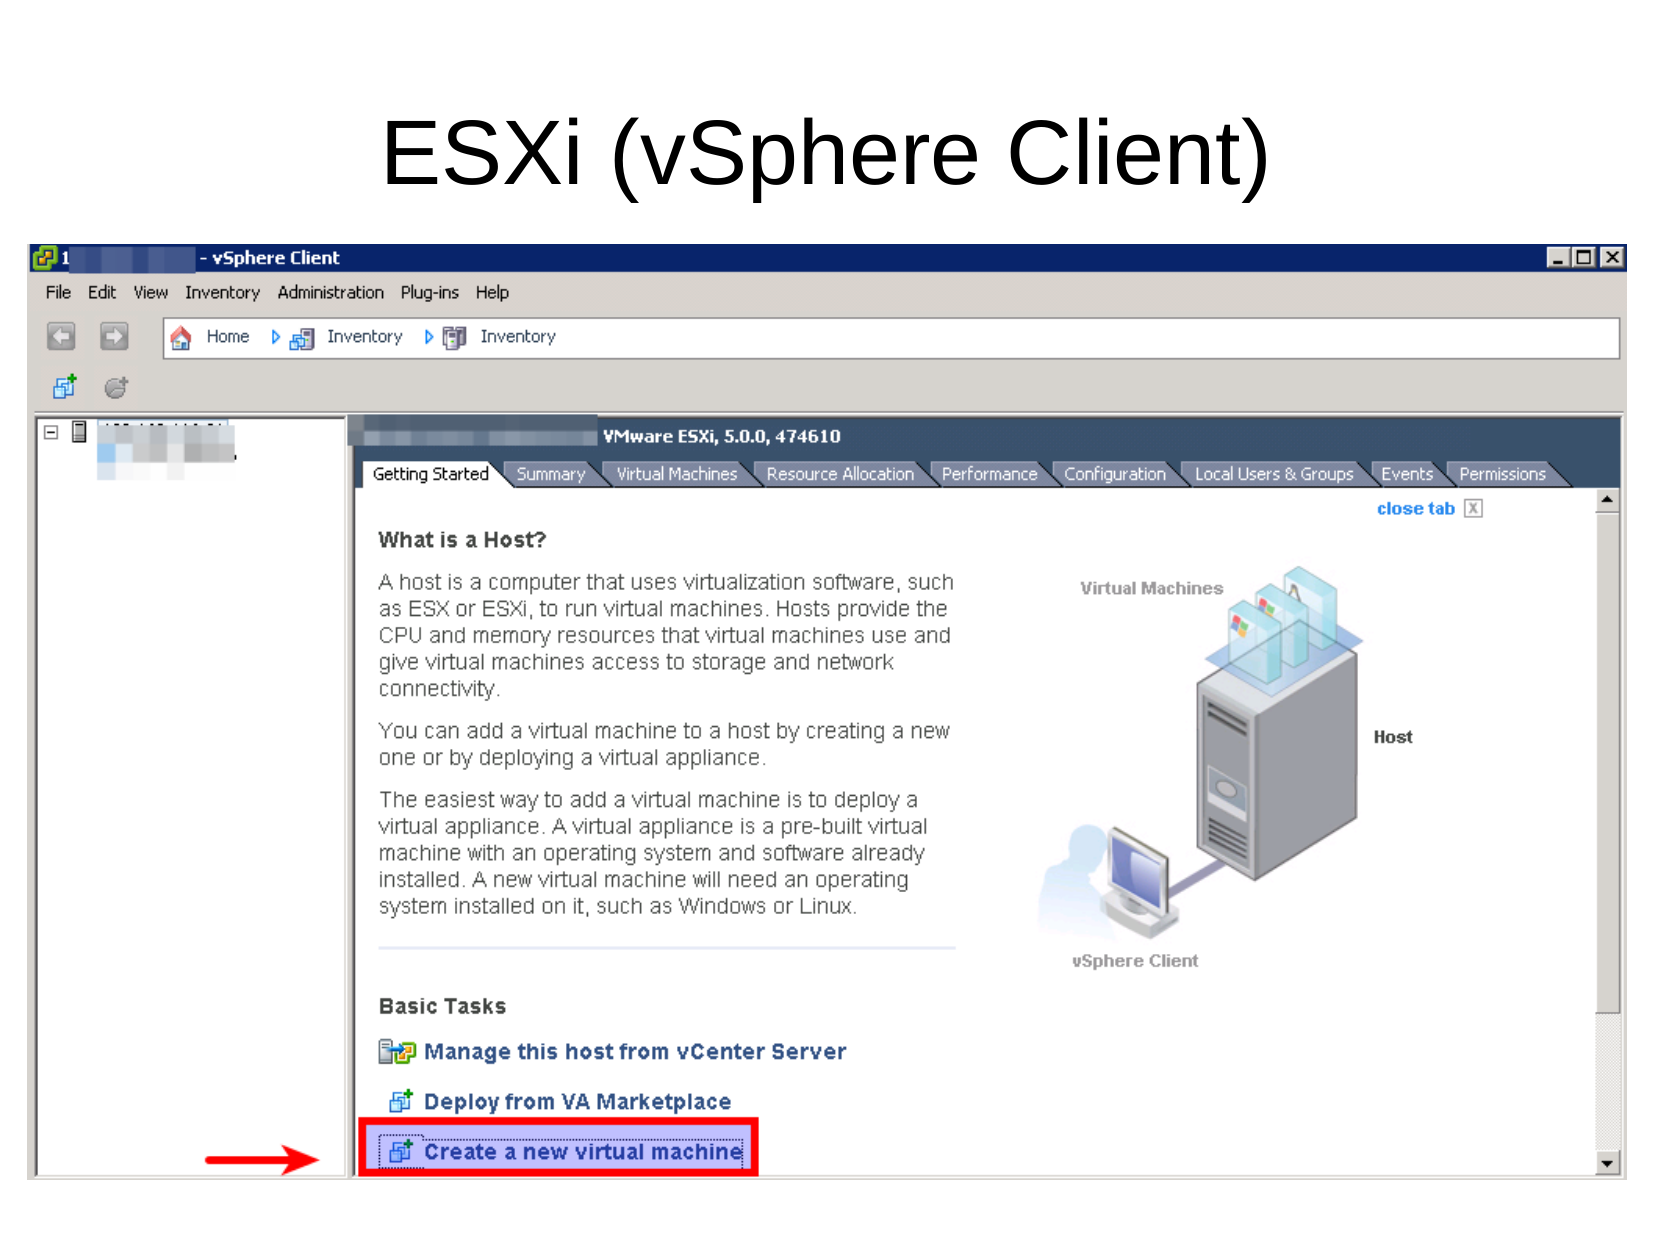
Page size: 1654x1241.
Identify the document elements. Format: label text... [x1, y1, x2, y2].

title ESXi (vSphere Client) [82, 49, 1571, 244]
picture [27, 244, 1627, 1180]
